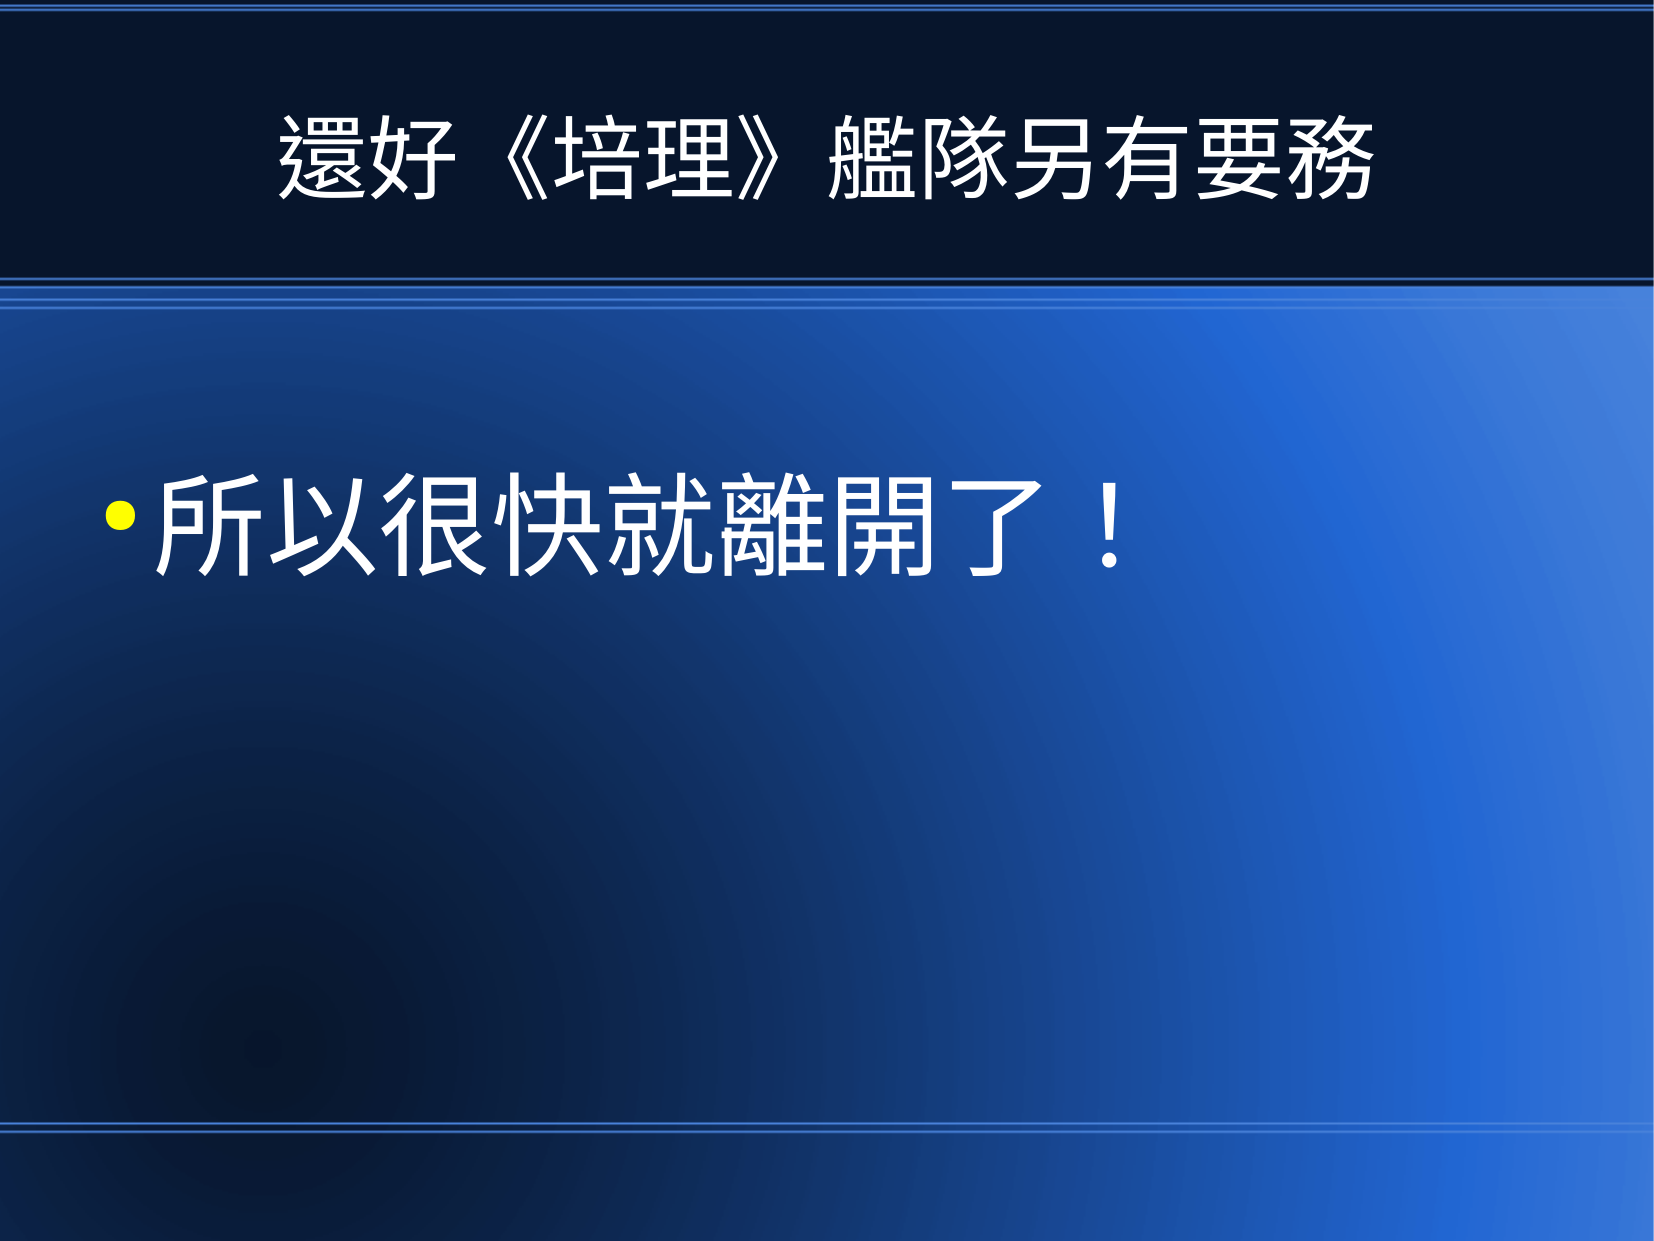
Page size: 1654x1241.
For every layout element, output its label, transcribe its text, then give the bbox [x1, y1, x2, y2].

title 還好《培理》艦隊另有要務 [82, 49, 1571, 257]
list 所以很快就離開了！ [82, 355, 1571, 1241]
picture [0, 0, 1654, 1241]
